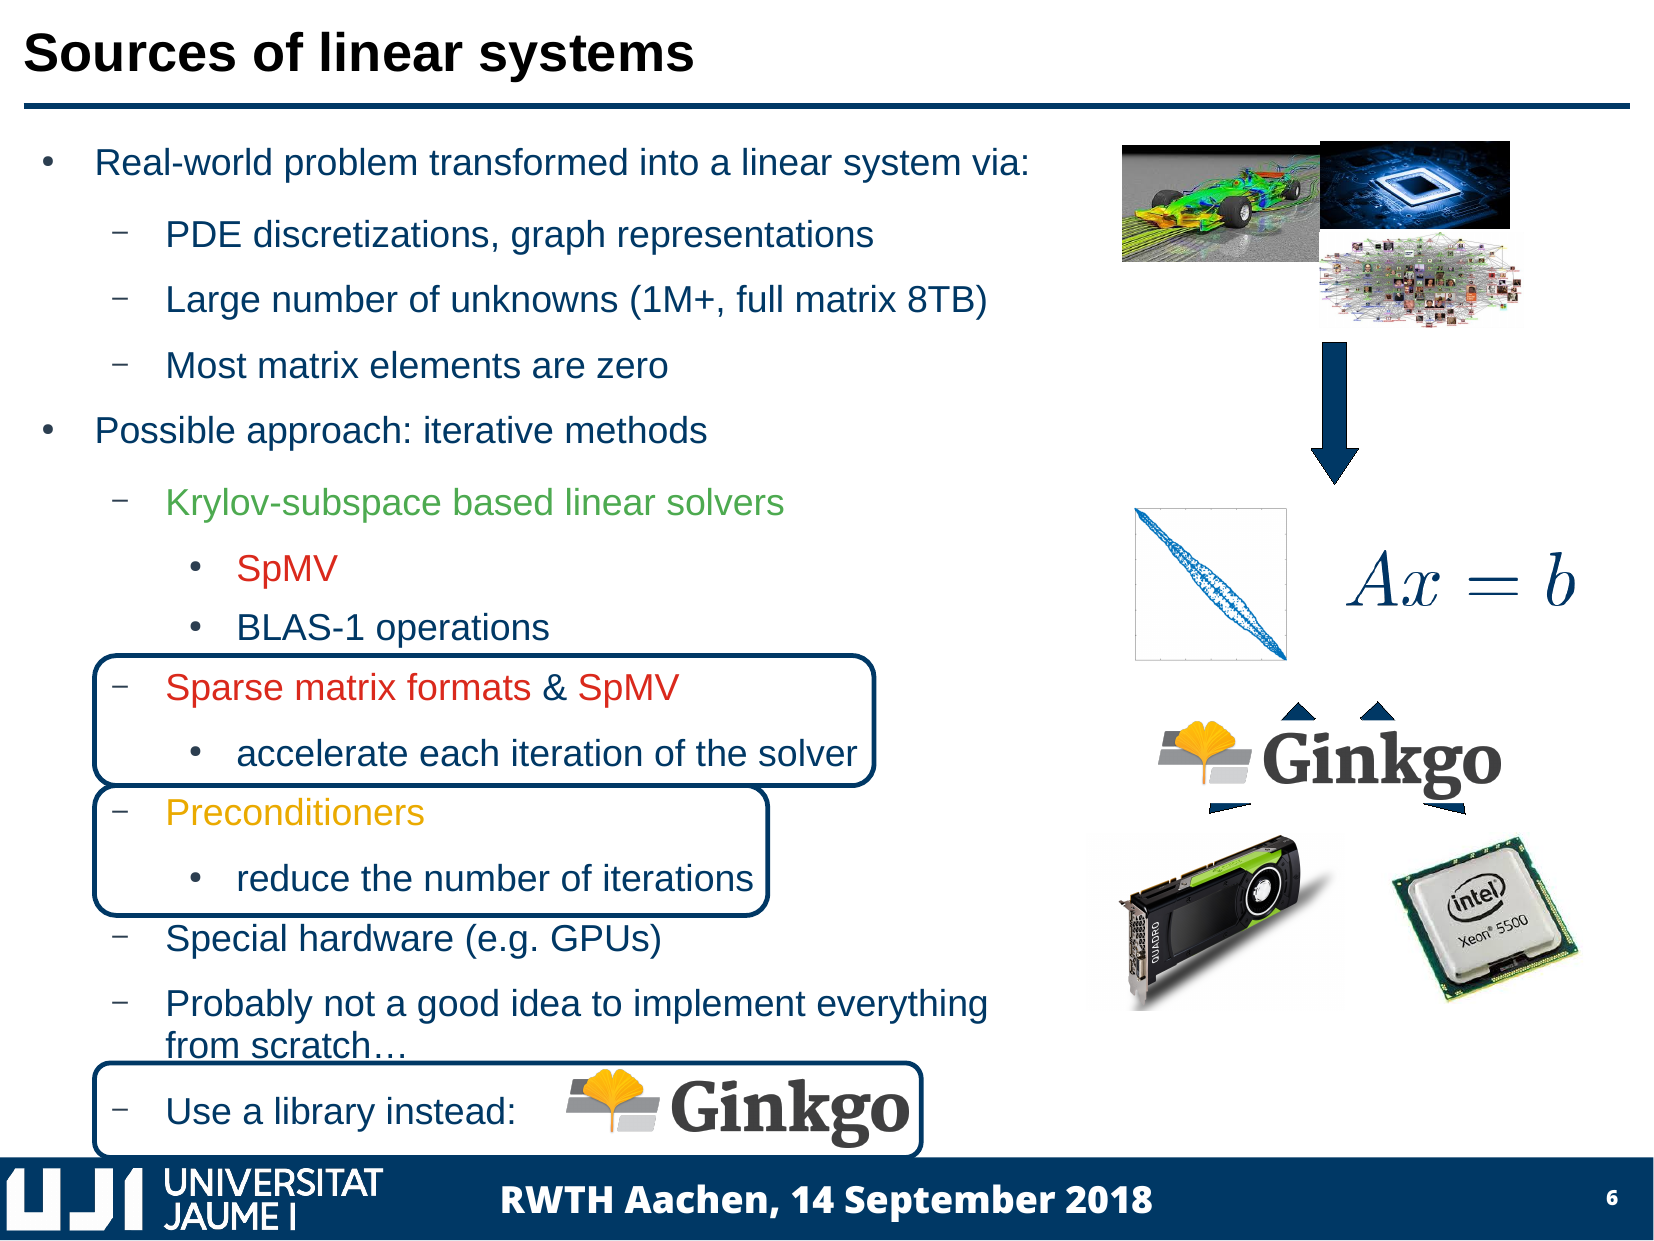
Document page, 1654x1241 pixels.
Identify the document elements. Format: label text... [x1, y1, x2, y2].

picture [1122, 141, 1524, 328]
text_box [1281, 702, 1316, 720]
picture [1346, 550, 1575, 606]
picture [1381, 832, 1588, 1004]
picture [1086, 833, 1345, 1011]
list Real-world problem transformed into a linear system via: PDE discretizations, graph representations Large number of unknowns (1M+, full matrix 8TB) Most matrix elements are zero Possible approach: iterative methods Krylov-subspace based linear solvers SpMV BLAS-1 operations Sparse matrix formats & SpMV accelerate each iteration of the solver Preconditioners reduce the number of iterations Special hardware (e.g. GPUs) Probably not a good idea to implement everything from scratch… Use a library instead: [97, 1066, 918, 1155]
text_box [1360, 701, 1395, 720]
text_box [1145, 720, 1536, 815]
picture [566, 1068, 909, 1148]
picture [0, 1158, 390, 1241]
title Sources of linear systems [23, 0, 1630, 107]
picture [1158, 720, 1501, 800]
picture [1134, 507, 1288, 662]
list Real-world problem transformed into a linear system via: PDE discretizations, graph representations Large number of unknowns (1M+, full matrix 8TB) Most matrix elements are zero Possible approach: iterative methods Krylov-subspace based linear solvers SpMV BLAS-1 operations Sparse matrix formats & SpMV accelerate each iteration of the solver Preconditioners reduce the number of iterations Special hardware (e.g. GPUs) Probably not a good idea to implement everything from scratch… Use a library instead: [23, 141, 1040, 1158]
text_box [1311, 342, 1359, 485]
